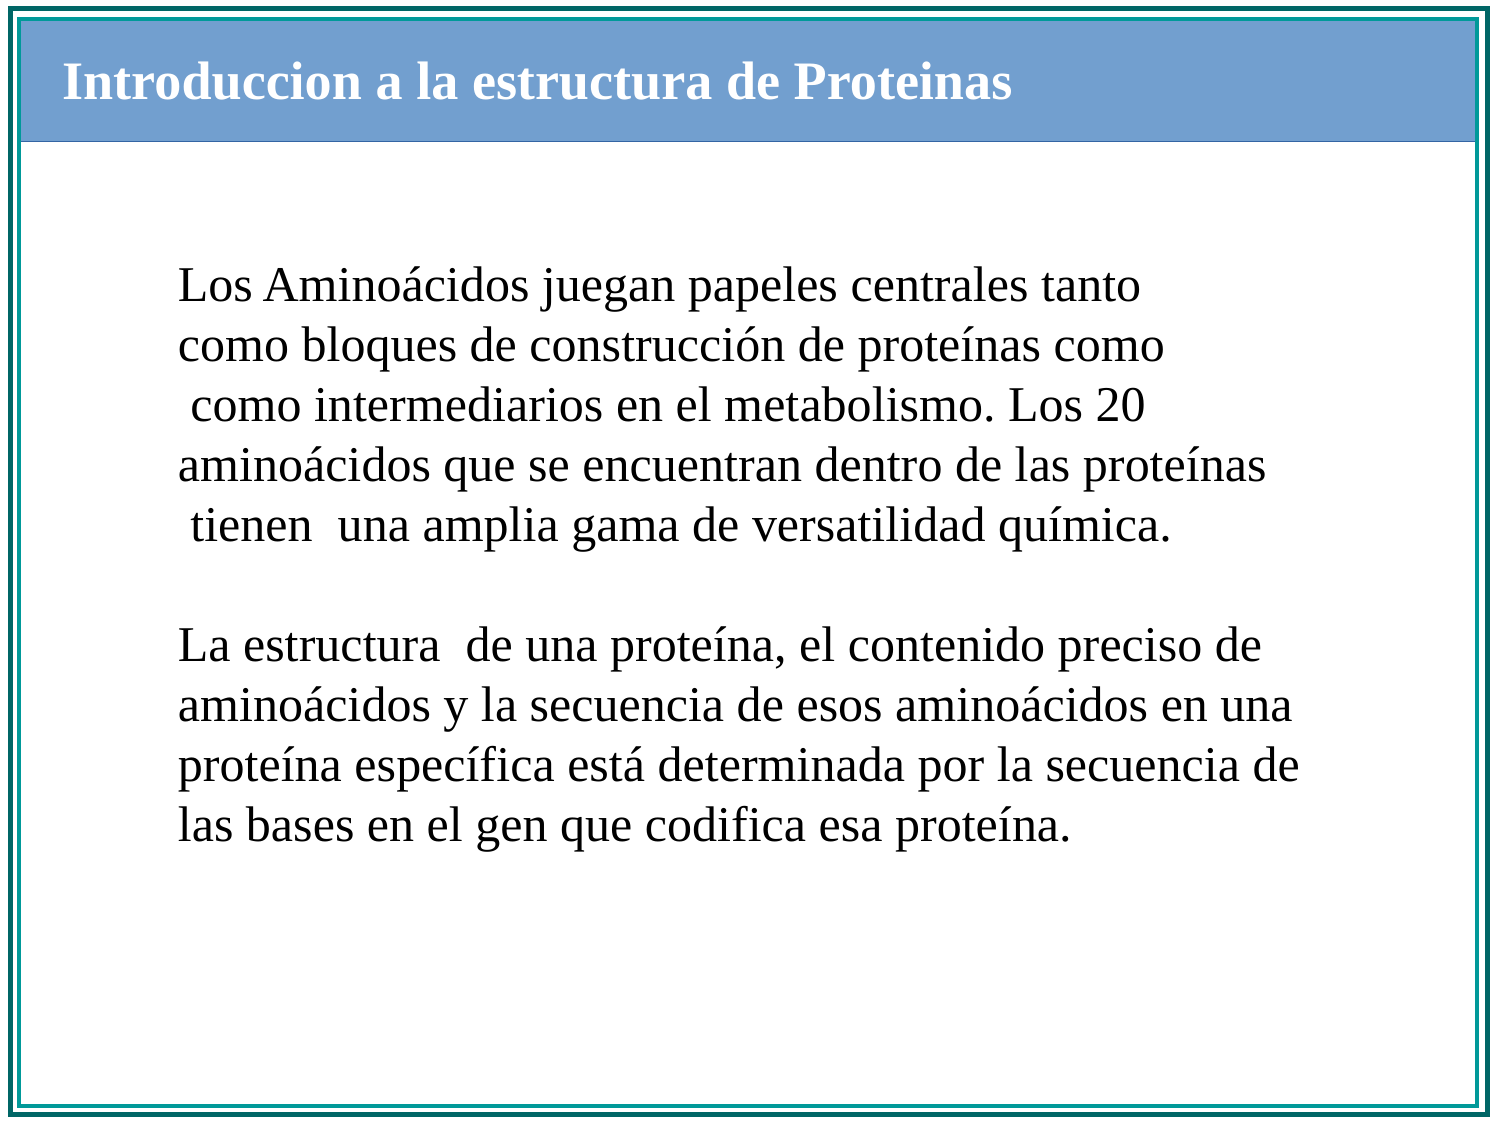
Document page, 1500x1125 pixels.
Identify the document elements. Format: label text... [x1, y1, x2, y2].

text_box [21, 21, 1475, 142]
text_box Los Aminoácidos juegan papeles centrales tanto como bloques de construcción de proteínas como como intermediarios en el metabolismo. Los 20 aminoácidos que se encuentran dentro de las proteínas tienen una amplia gama de versatilidad química. La estructura de una proteína, el contenido preciso de aminoácidos y la secuencia de esos aminoácidos en una proteína específica está determinada por la secuencia de las bases en el gen que codifica esa proteína. [163, 243, 1347, 981]
text_box Introduccion a la estructura de Proteinas [47, 38, 1335, 142]
